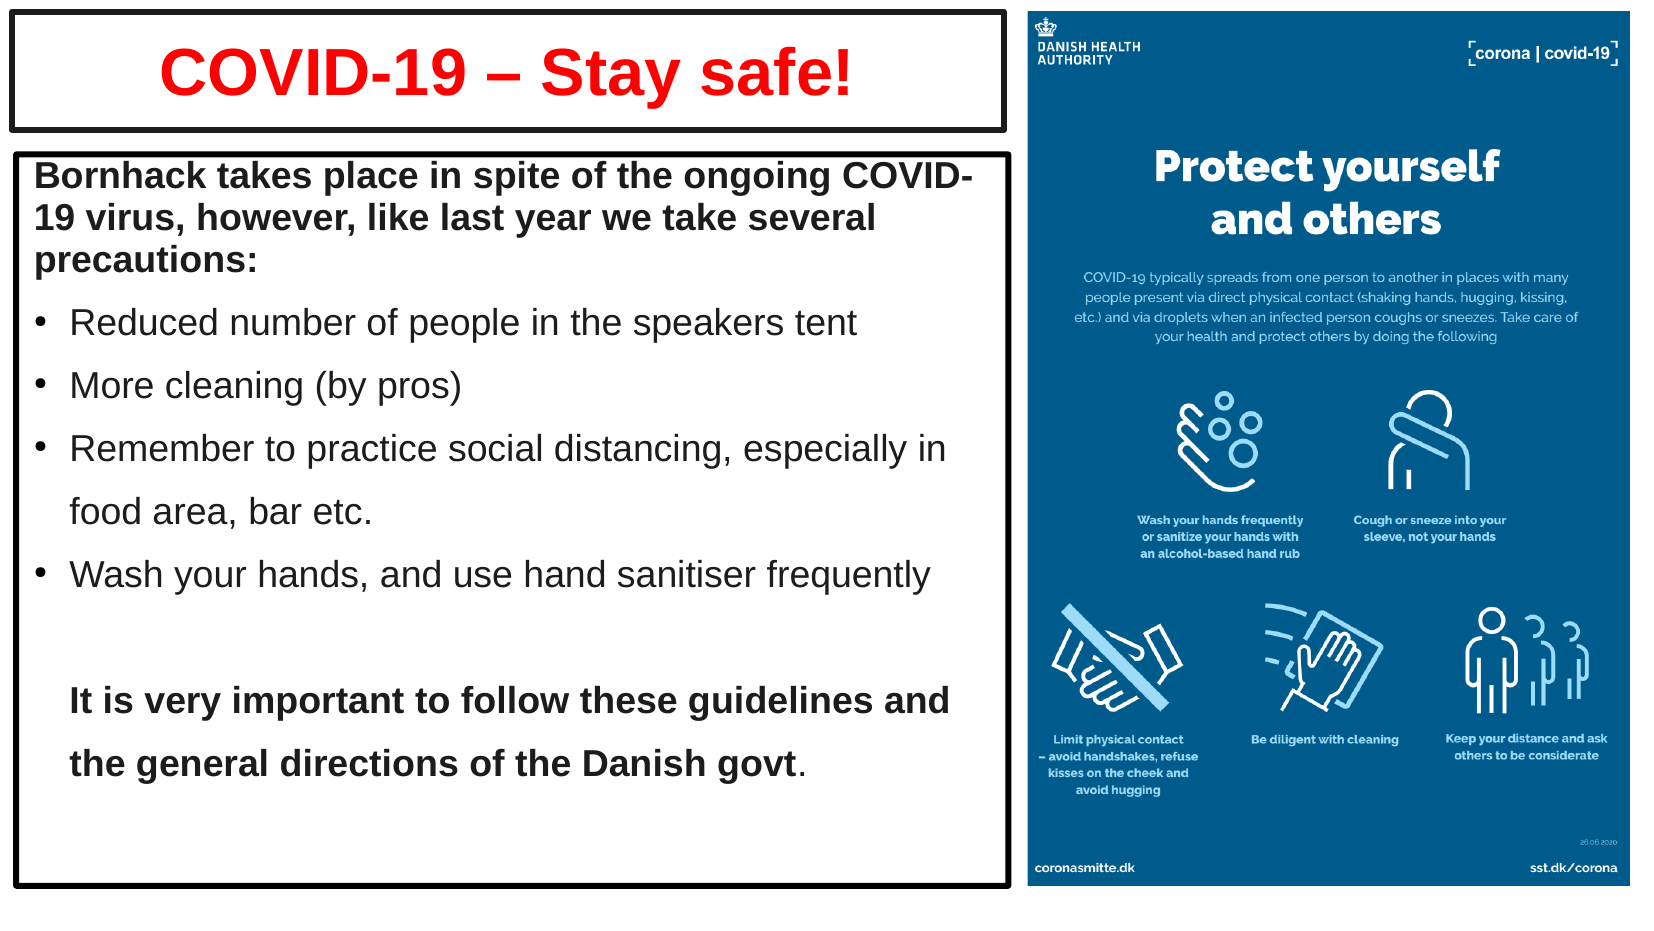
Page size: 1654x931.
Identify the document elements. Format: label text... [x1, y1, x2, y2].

picture [1027, 11, 1630, 886]
subtitle Bornhack takes place in spite of the ongoing COVID-19 virus, however, like last year we take several precautions: Reduced number of people in the speakers tent More cleaning (by pros) Remember to practice social distancing, especially in food area, bar etc. Wash your hands, and use hand sanitiser frequently It is very important to follow these guidelines and the general directions of the Danish govt. [16, 154, 1009, 886]
title COVID-19 – Stay safe! [11, 11, 1004, 130]
